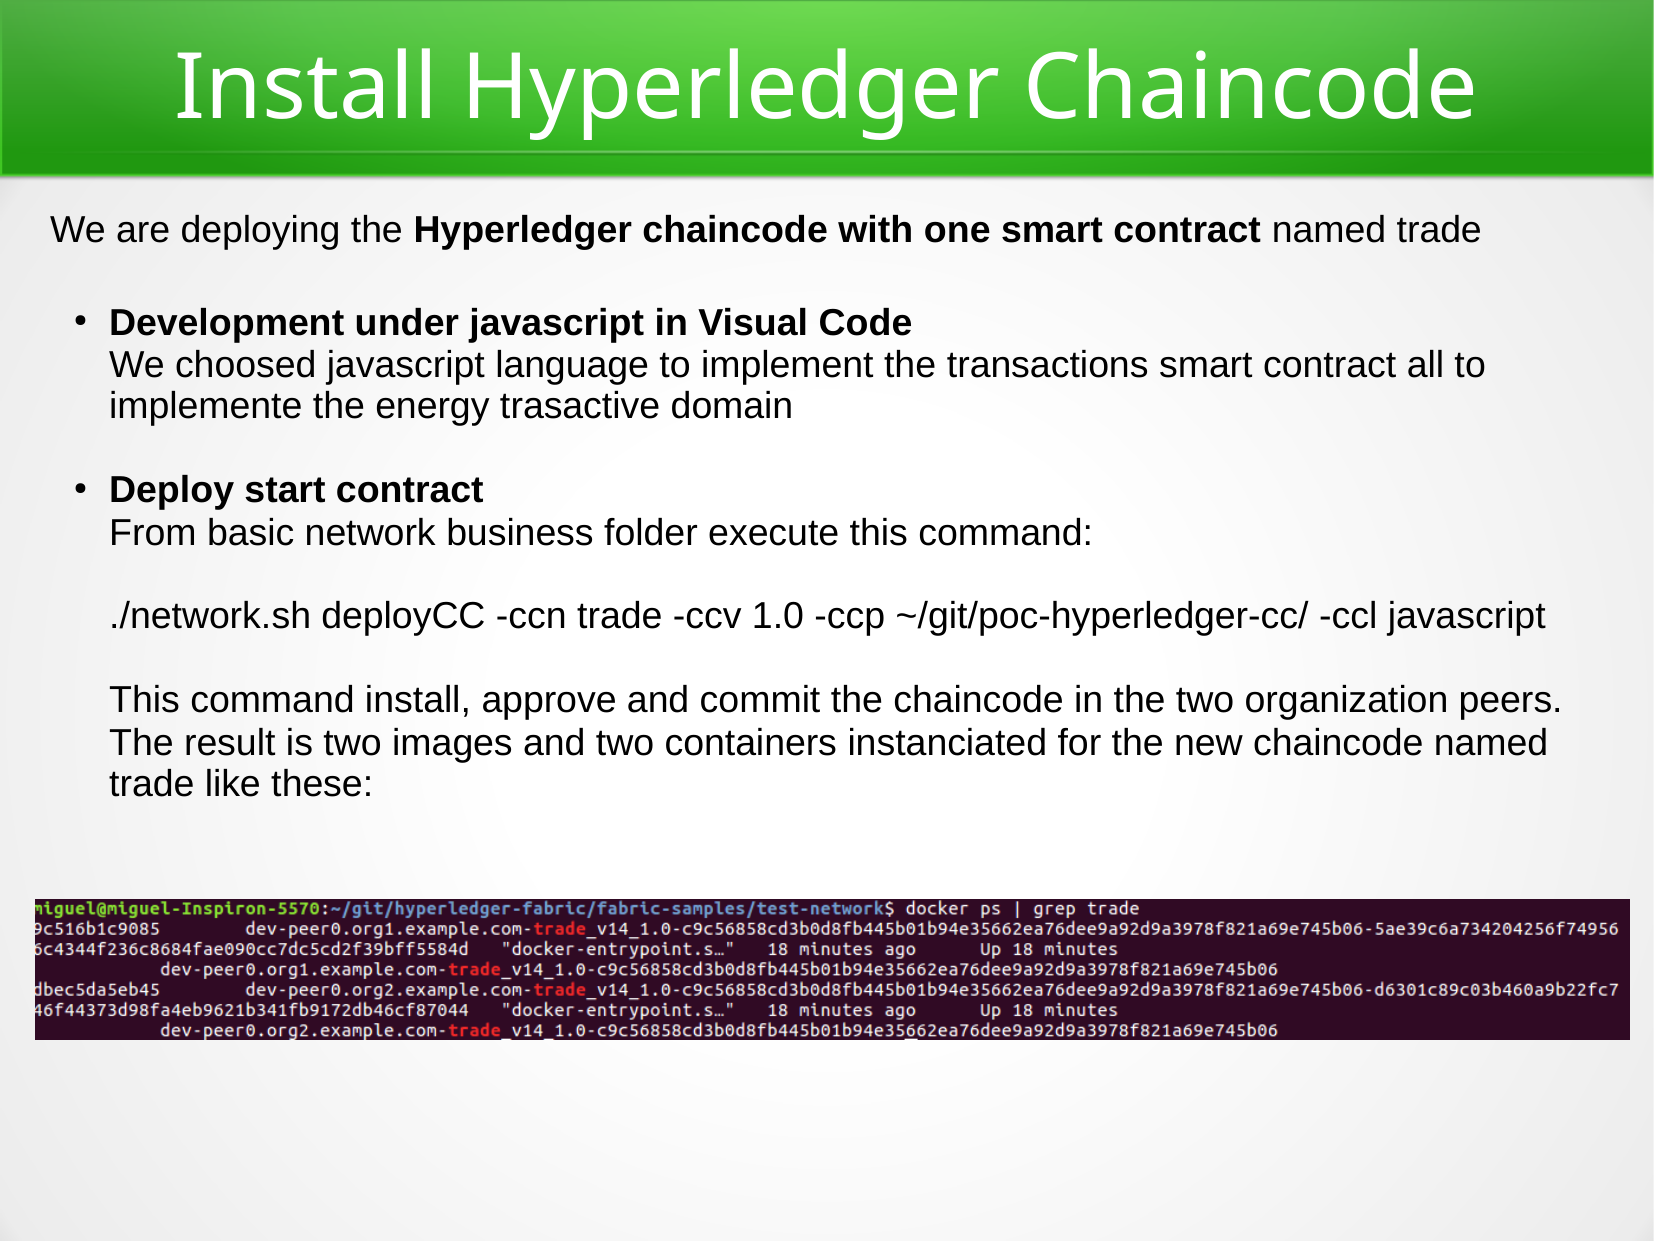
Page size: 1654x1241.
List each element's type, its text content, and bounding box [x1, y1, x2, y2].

text_box Development under javascript in Visual Code We choosed javascript language to implement the transactions smart contract all to implemente the energy trasactive domain Deploy start contract From basic network business folder execute this command: ./network.sh deployCC -ccn trade -ccv 1.0 -ccp ~/git/poc-hyperledger-cc/ -ccl javascript This command install, approve and commit the chaincode in the two organization peers. The result is two images and two containers instanciated for the new chaincode named trade like these: [59, 293, 1642, 813]
picture [0, 0, 1654, 1241]
text_box We are deploying the Hyperledger chaincode with one smart contract named trade [35, 200, 1619, 300]
title Install Hyperledger Chaincode [82, 11, 1571, 154]
